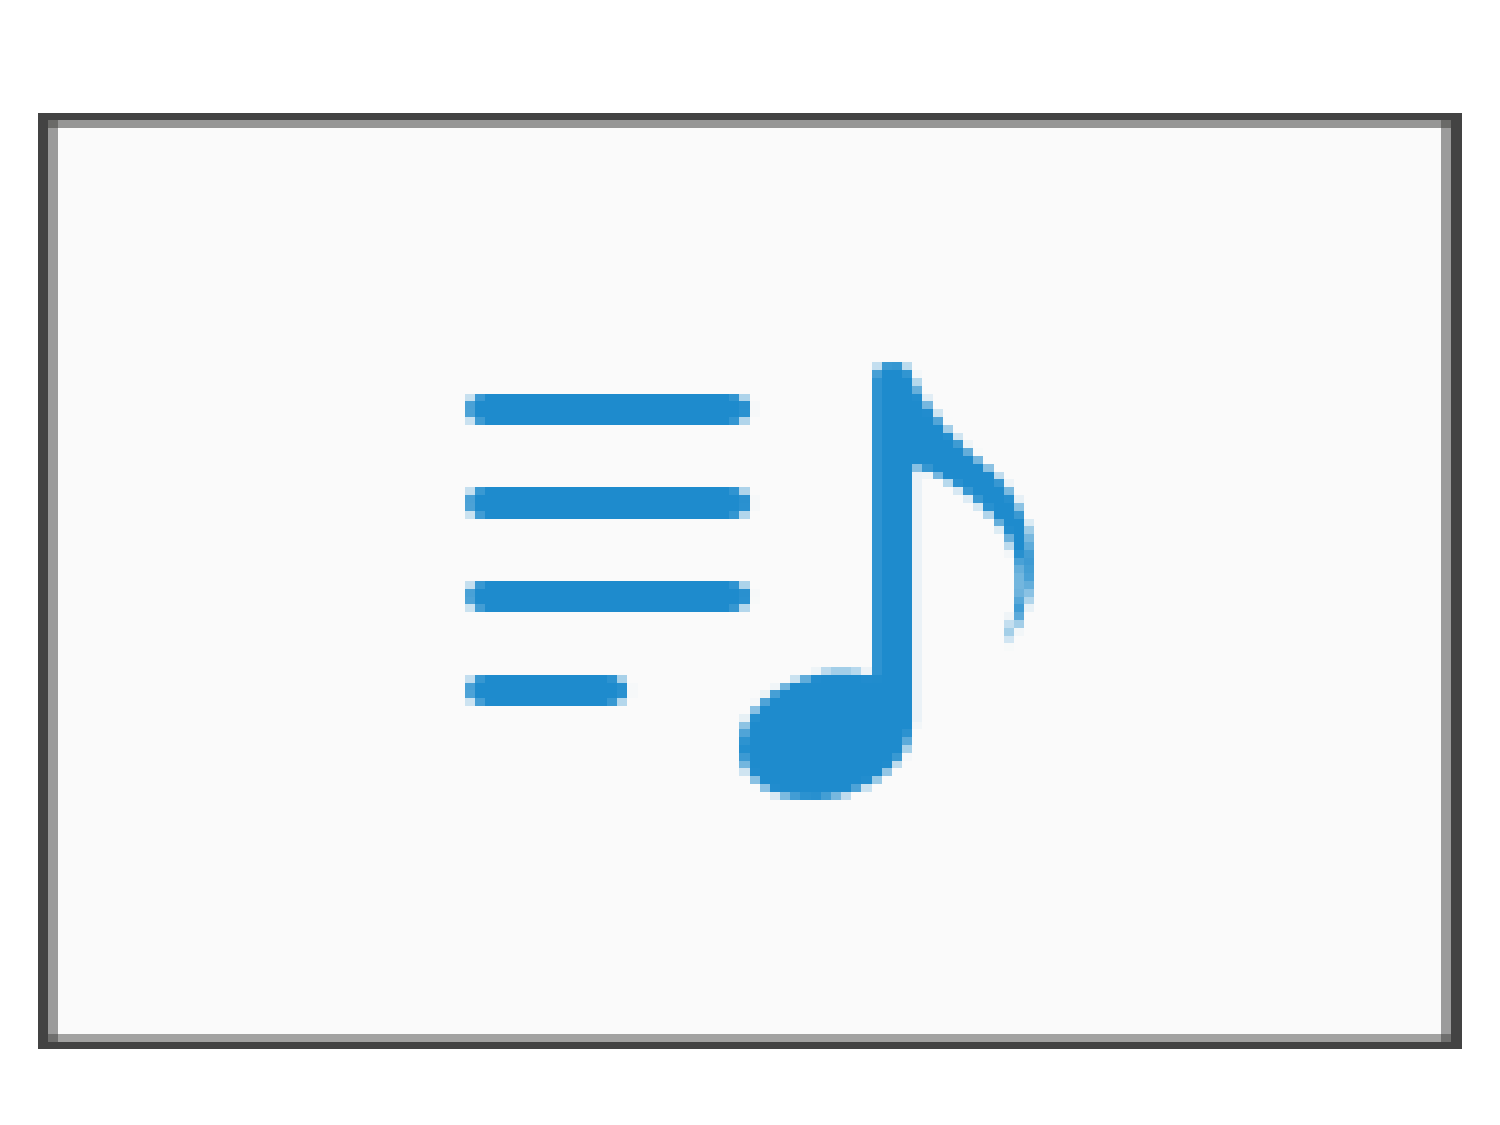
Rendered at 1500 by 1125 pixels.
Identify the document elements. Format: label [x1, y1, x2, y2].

text_box [37, 112, 1463, 1051]
